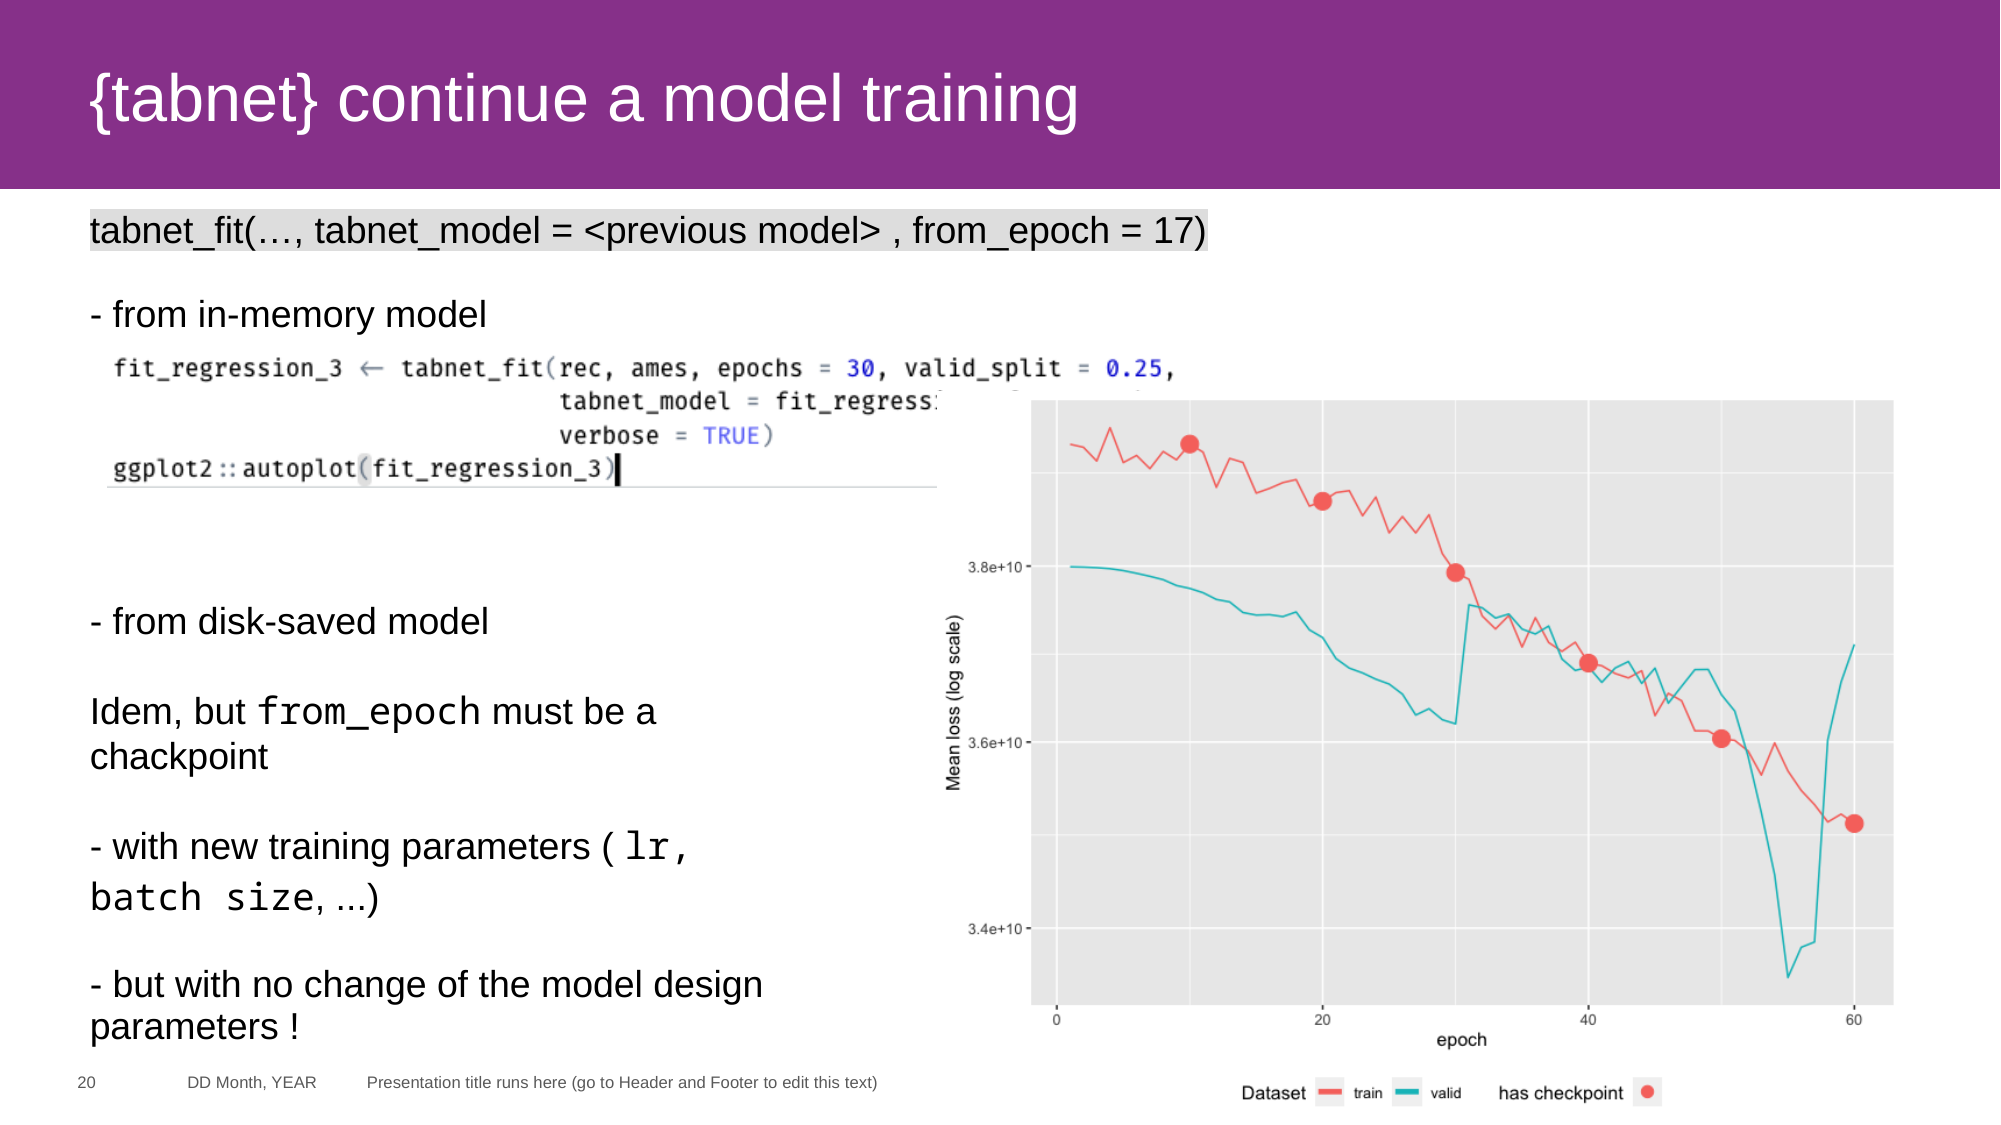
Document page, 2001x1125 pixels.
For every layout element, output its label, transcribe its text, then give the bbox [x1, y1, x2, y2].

text_box {tabnet} continue a model training [0, 0, 2000, 189]
picture [107, 339, 1903, 1125]
text_box <number> [77, 1082, 126, 1093]
text_box DD Month, YEAR [127, 1082, 318, 1093]
text_box tabnet_fit(…, tabnet_model = <previous model> , from_epoch = 17) - from in-memory model [75, 201, 1538, 637]
text_box Presentation title runs here (go to Header and Footer to edit this text) [366, 1057, 937, 1093]
text_box - from disk-saved model Idem, but from_epoch must be a chackpoint - with new training parameters ( lr, batch size, ...) - but with no change of the model design parameters ! [75, 592, 788, 1082]
